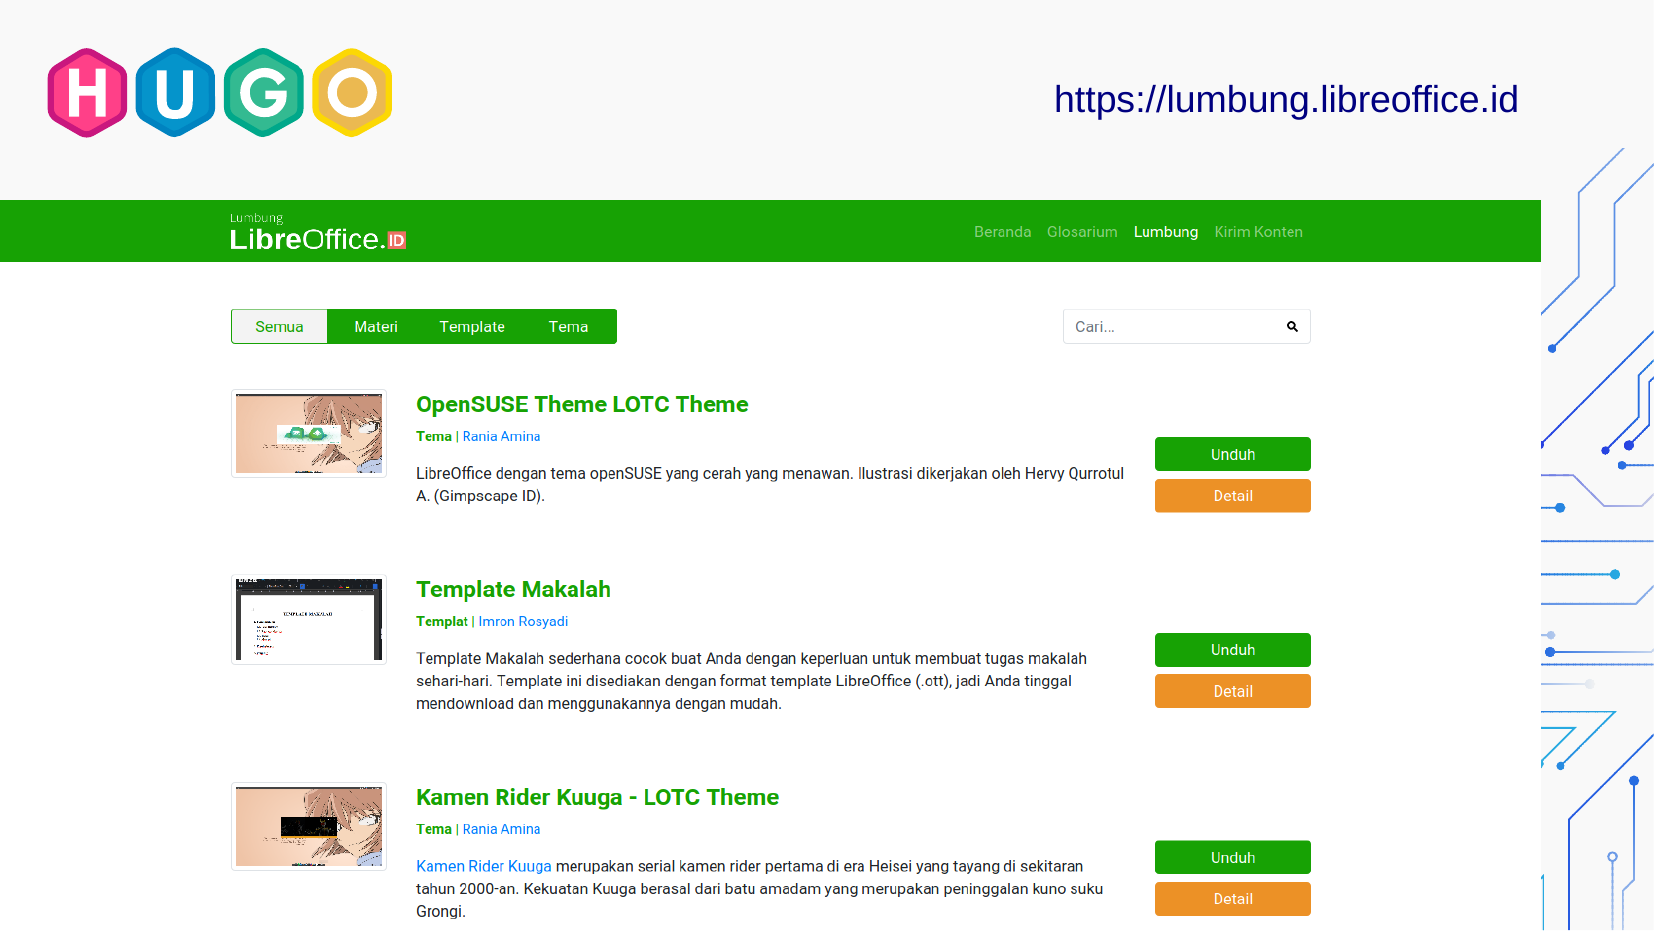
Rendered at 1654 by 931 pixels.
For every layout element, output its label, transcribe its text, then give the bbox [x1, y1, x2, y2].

picture [177, 47, 393, 138]
picture [47, 47, 172, 138]
picture [157, 71, 192, 118]
text_box https://lumbung.libreoffice.id [1039, 70, 1535, 170]
picture [0, 200, 1541, 931]
